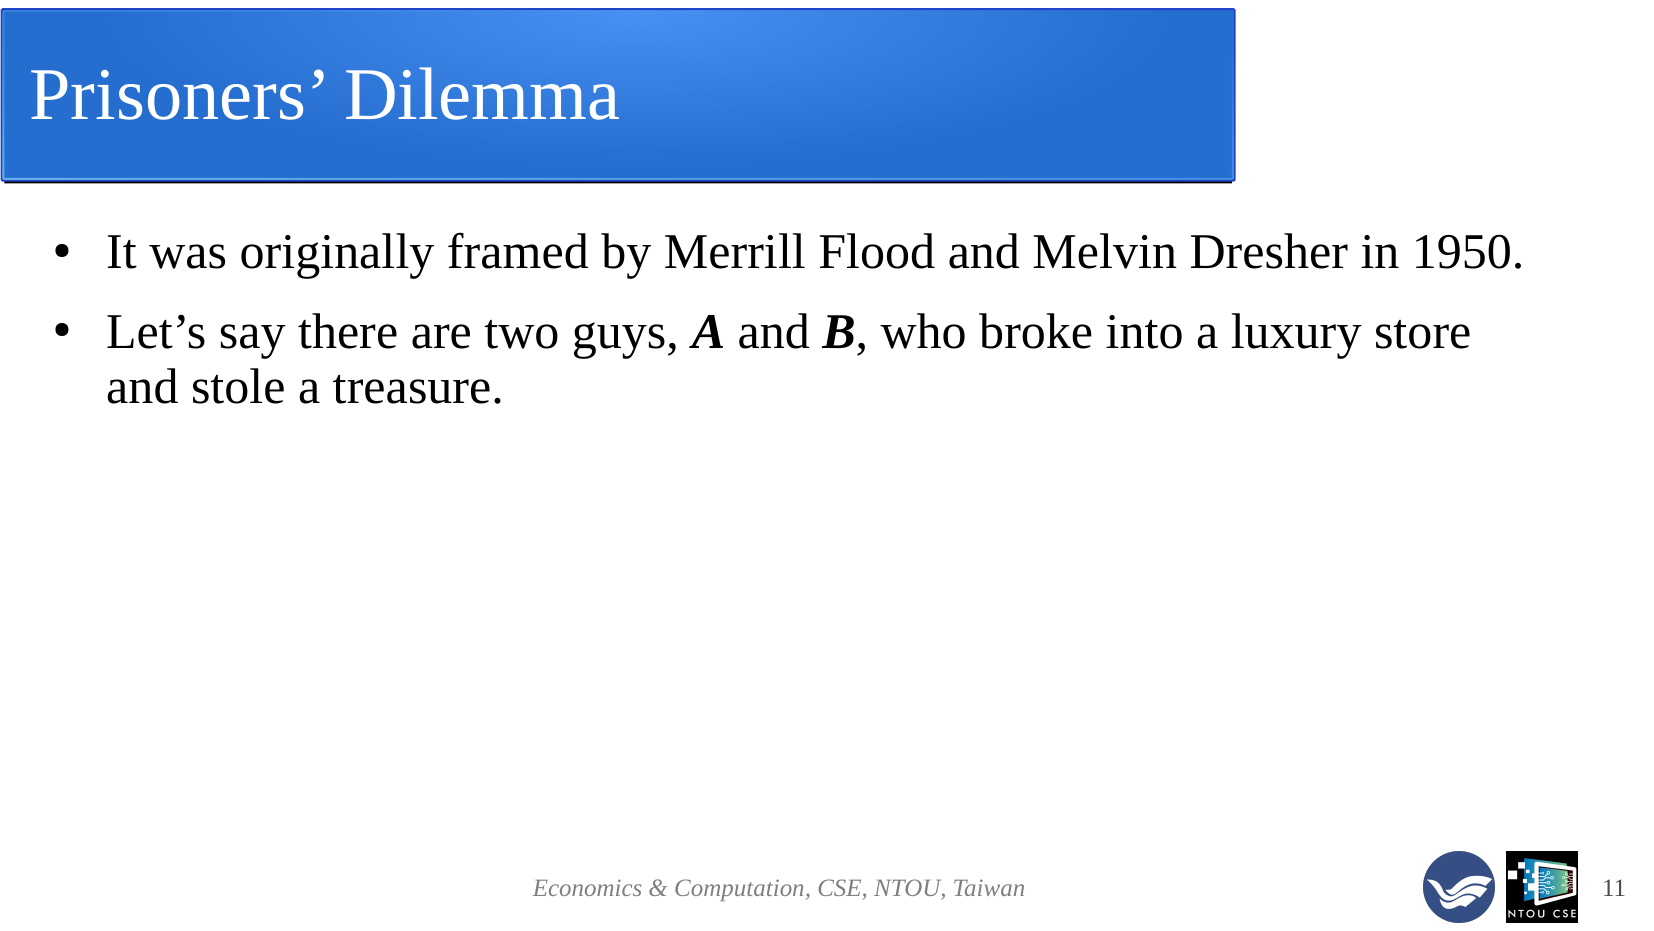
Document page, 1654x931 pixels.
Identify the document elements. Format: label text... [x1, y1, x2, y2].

list It was originally framed by Merrill Flood and Melvin Dresher in 1950. Let’s say there are two guys, A and B, who broke into a luxury store and stole a treasure. [35, 224, 1548, 818]
picture [1506, 851, 1578, 923]
title Prisoners’ Dilemma [29, 17, 1138, 172]
picture [1423, 851, 1495, 923]
